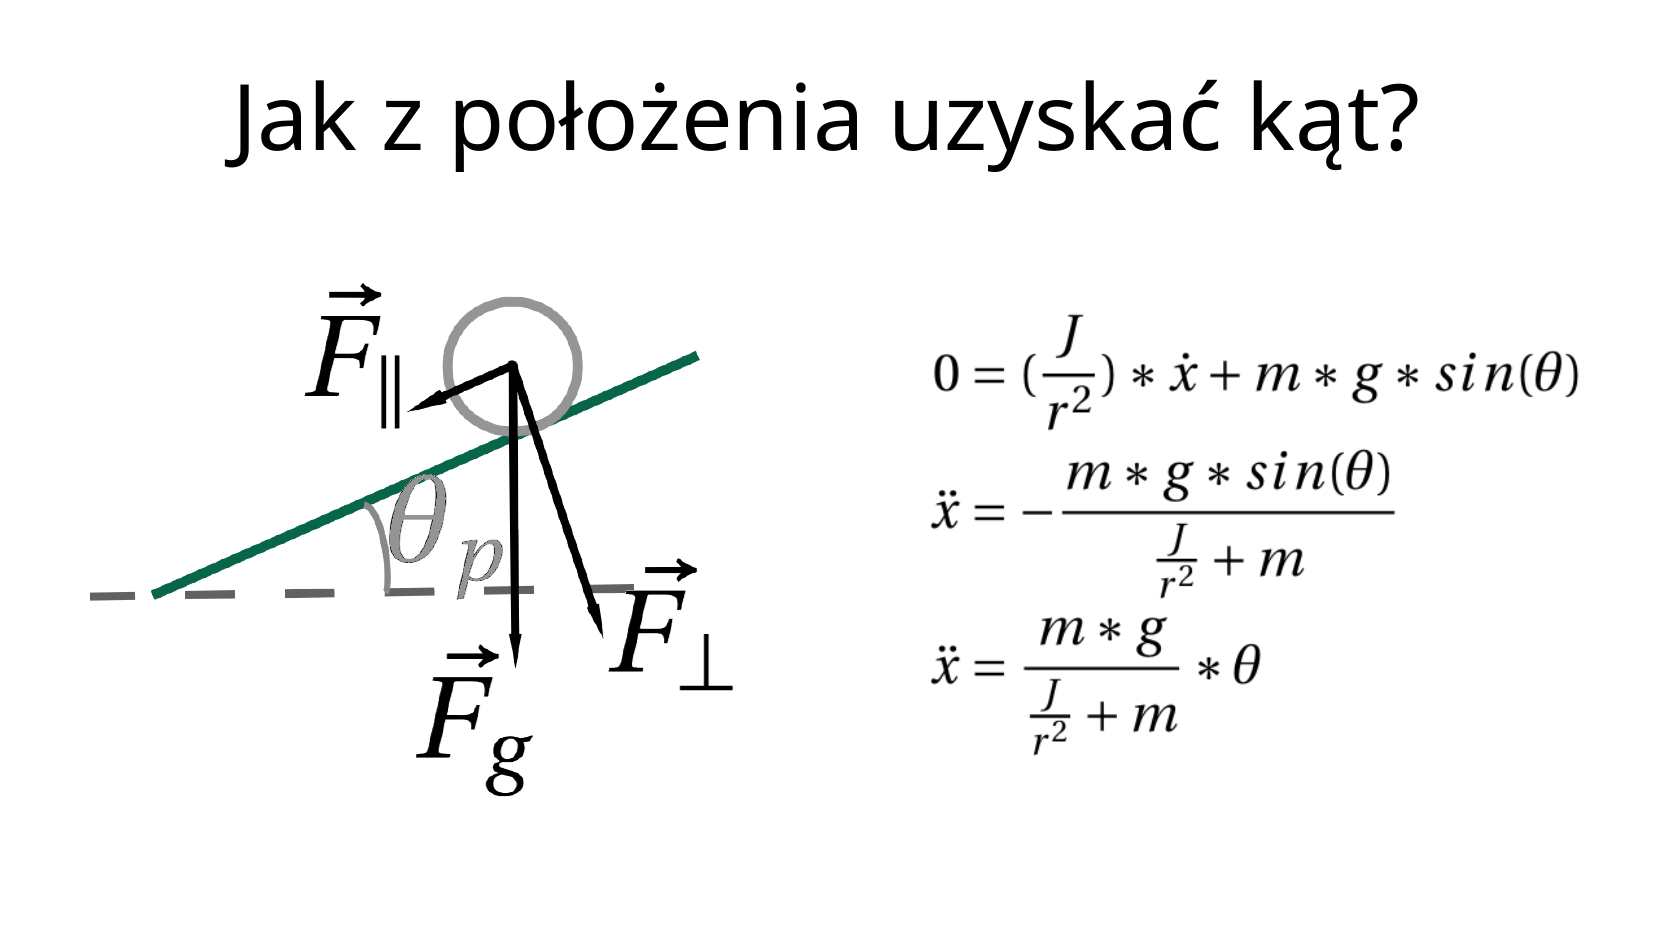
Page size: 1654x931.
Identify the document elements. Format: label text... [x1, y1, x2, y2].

picture [885, 283, 1607, 774]
picture [3, 212, 875, 886]
title Jak z położenia uzyskać kąt? [82, 37, 1571, 193]
